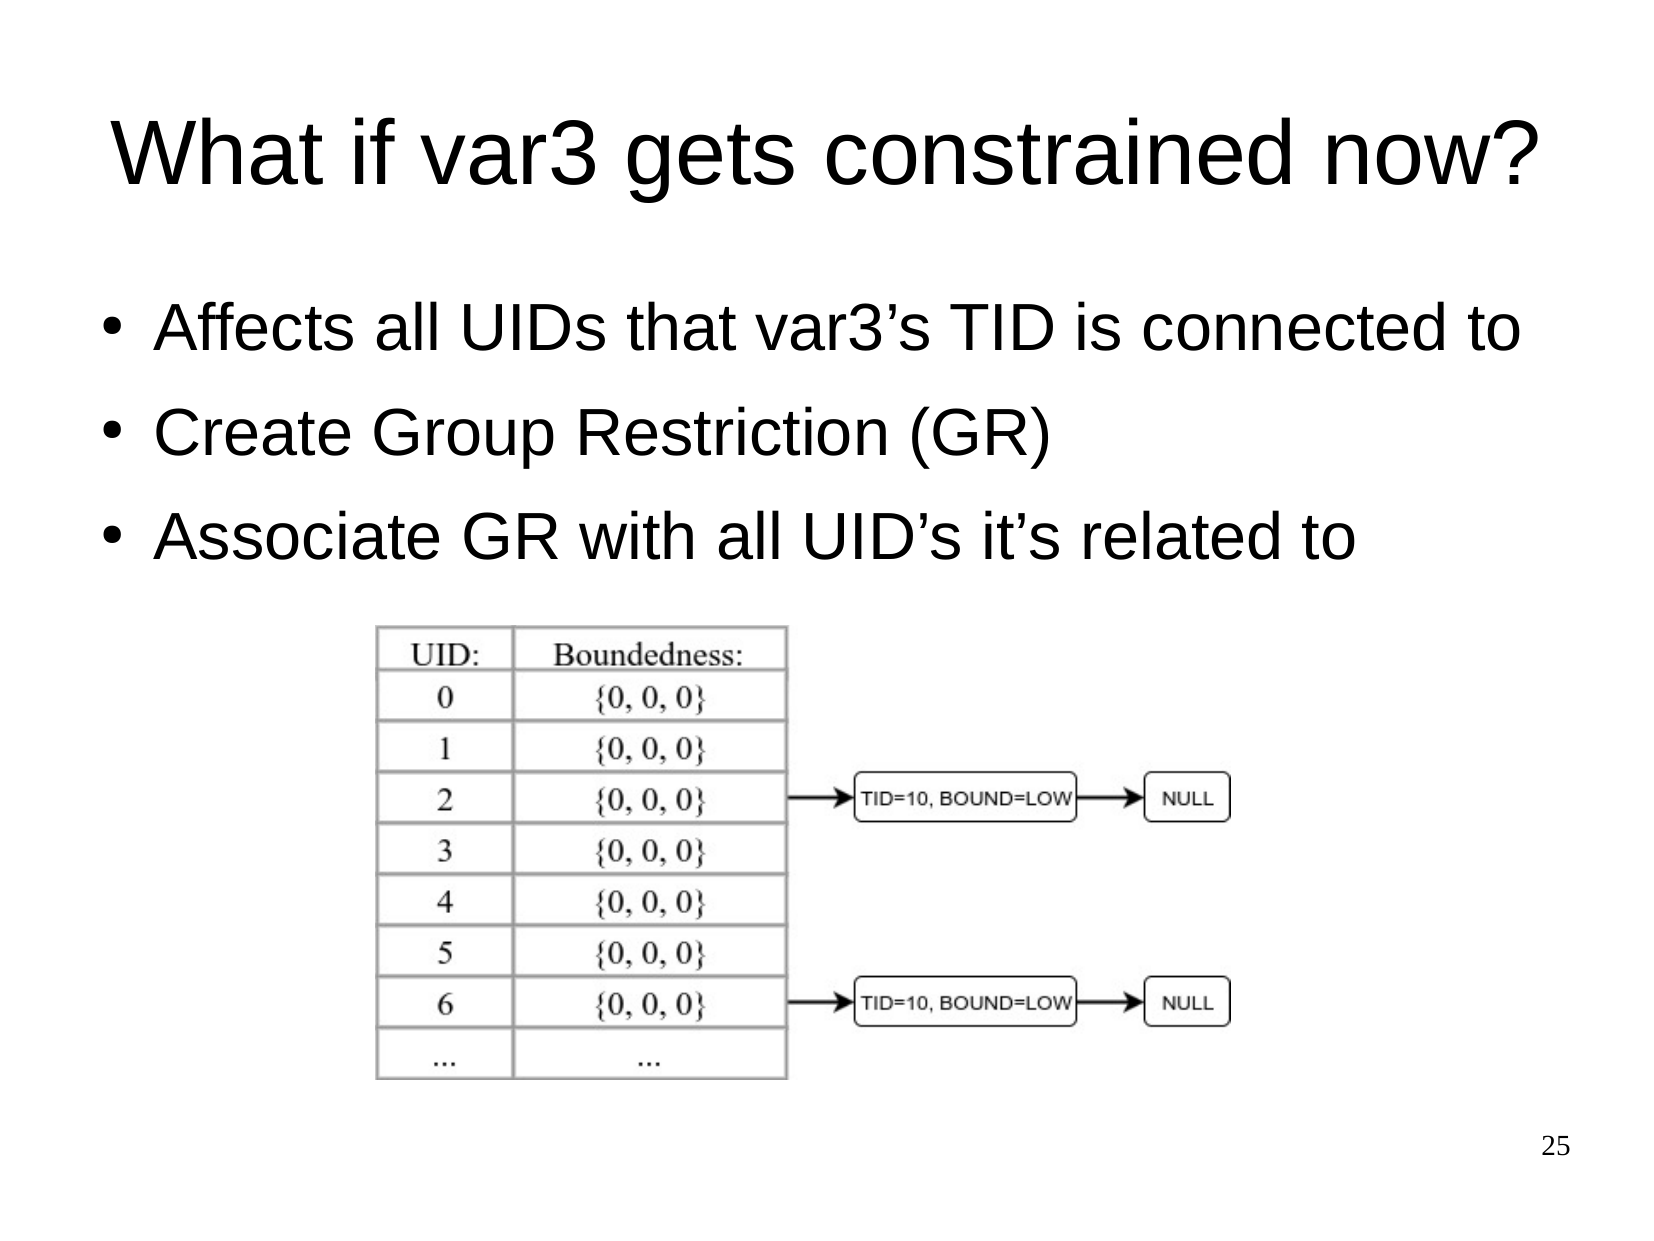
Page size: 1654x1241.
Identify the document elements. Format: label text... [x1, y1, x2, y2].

list Affects all UIDs that var3’s TID is connected to Create Group Restriction (GR) Associate GR with all UID’s it’s related to [82, 290, 1571, 1010]
picture [375, 625, 1231, 1081]
title What if var3 gets constrained now? [82, 49, 1571, 257]
